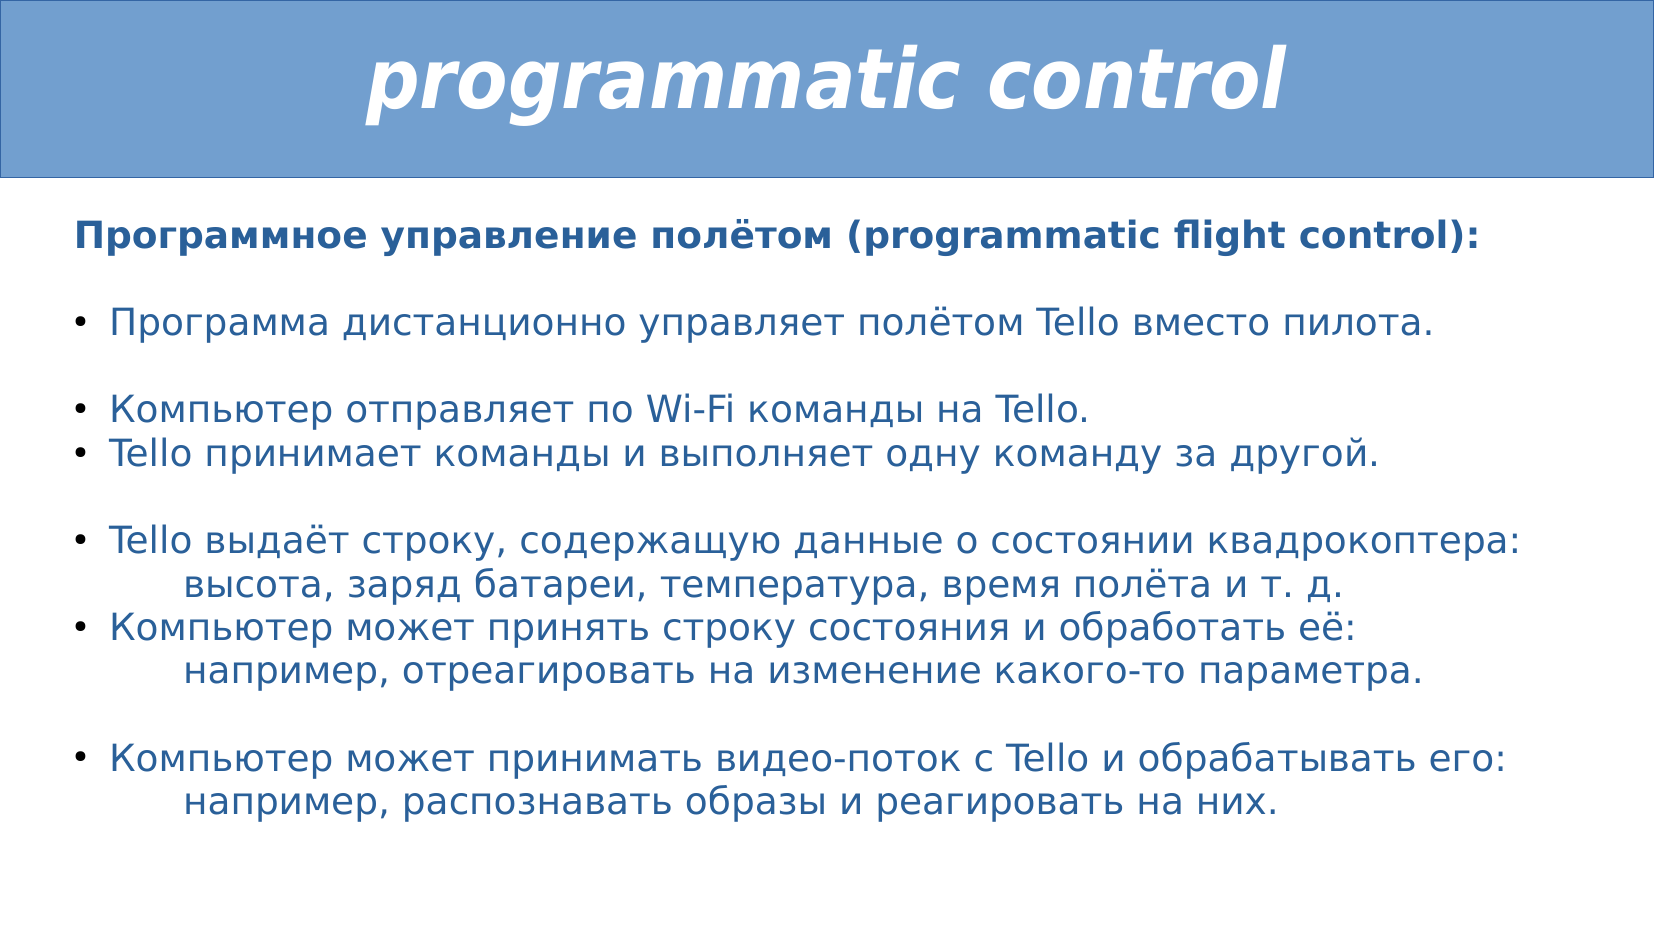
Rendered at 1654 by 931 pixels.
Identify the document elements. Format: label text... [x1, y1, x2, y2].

text_box Программное управление полётом (programmatic flight control): Программа дистанционно управляет полётом Tello вместо пилота. Компьютер отправляет по Wi-Fi команды на Tello. Tello принимает команды и выполняет одну команду за другой. Tello выдаёт строку, содержащую данные о состоянии квадрокоптера: высота, заряд батареи, температура, время полёта и т. д. Компьютер может принять строку состояния и обработать её: например, отреагировать на изменение какого-то параметра. Компьютер может принимать видео-поток с Tello и обрабатывать его: например, распознавать образы и реагировать на них. [59, 206, 1595, 887]
text_box [0, 0, 1654, 178]
text_box programmatic control [11, 23, 1642, 178]
